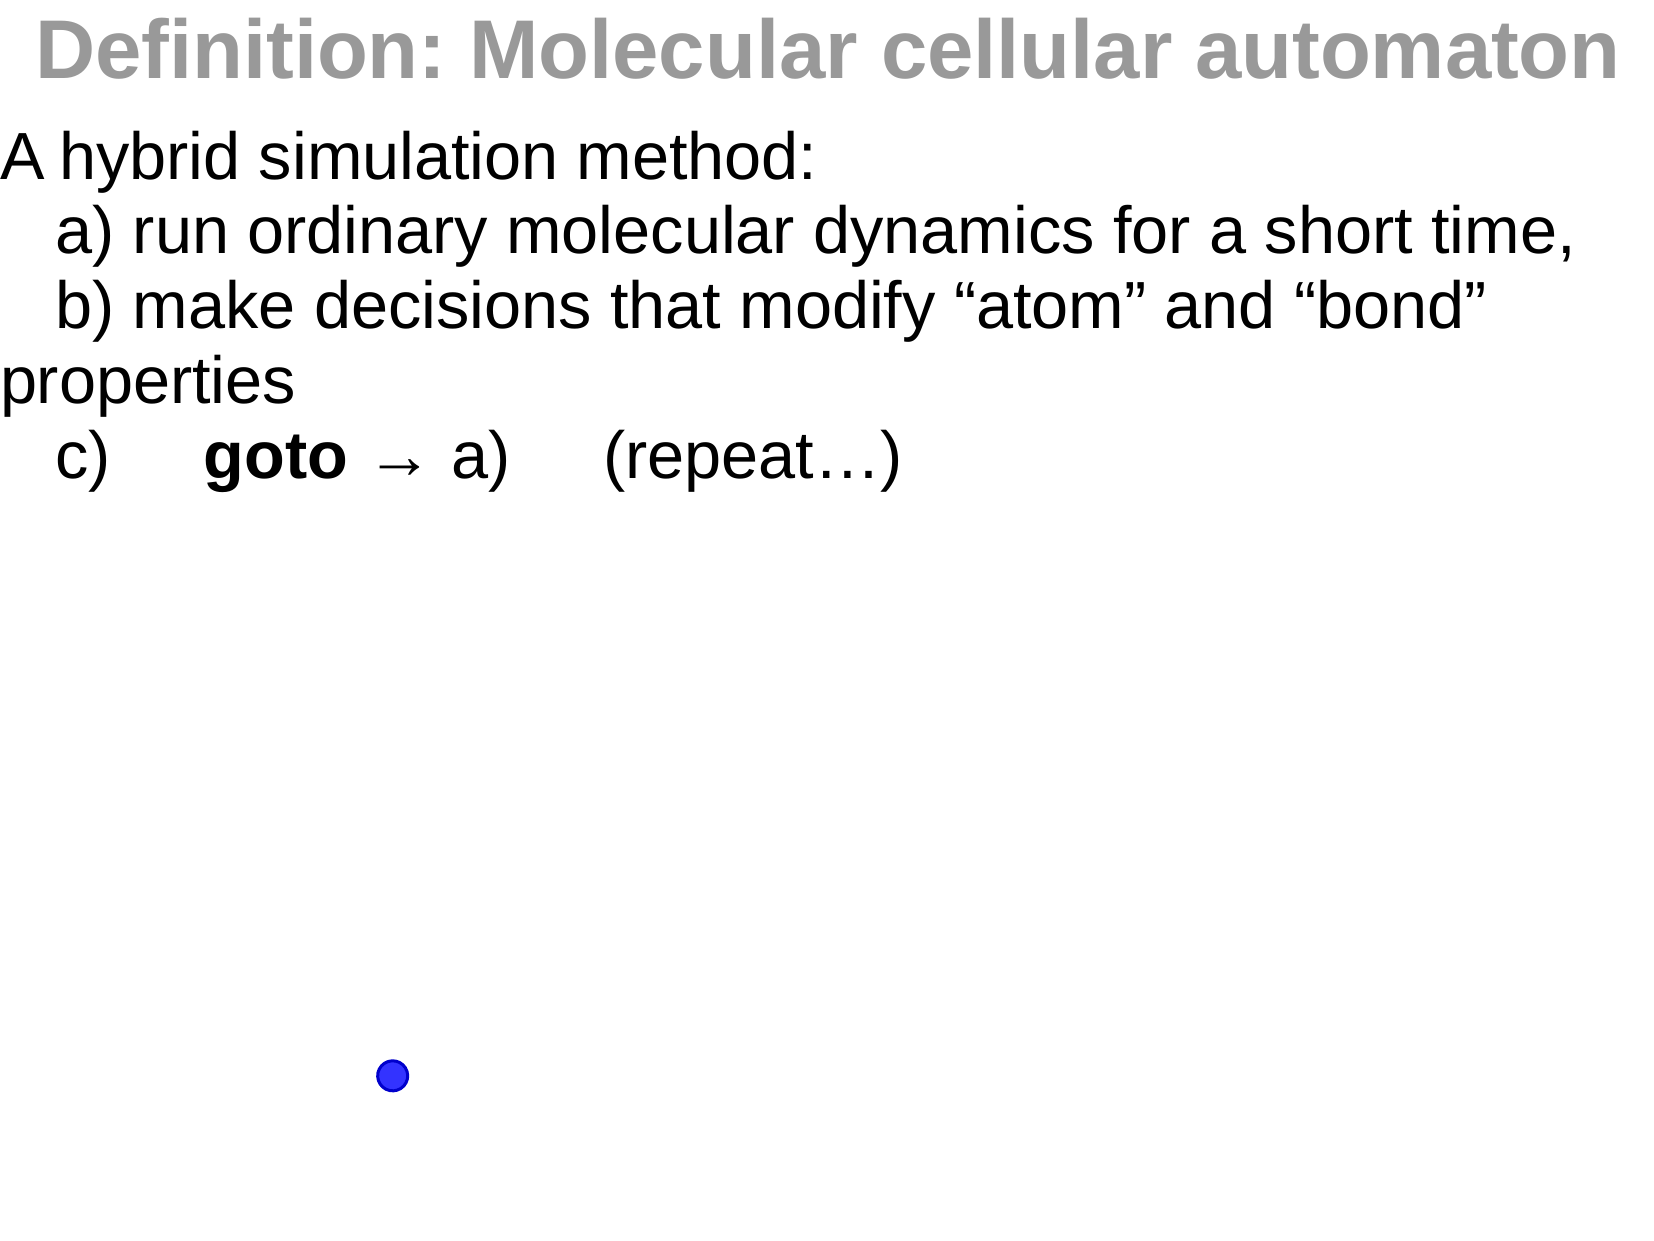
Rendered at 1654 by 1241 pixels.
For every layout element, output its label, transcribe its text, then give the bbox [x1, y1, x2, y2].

text_box A hybrid simulation method: a) run ordinary molecular dynamics for a short time, b) make decisions that modify “atom” and “bond” properties c) goto → a) (repeat…) [0, 85, 1654, 526]
title Definition: Molecular cellular automaton [0, 0, 1654, 85]
text_box [377, 1060, 408, 1091]
